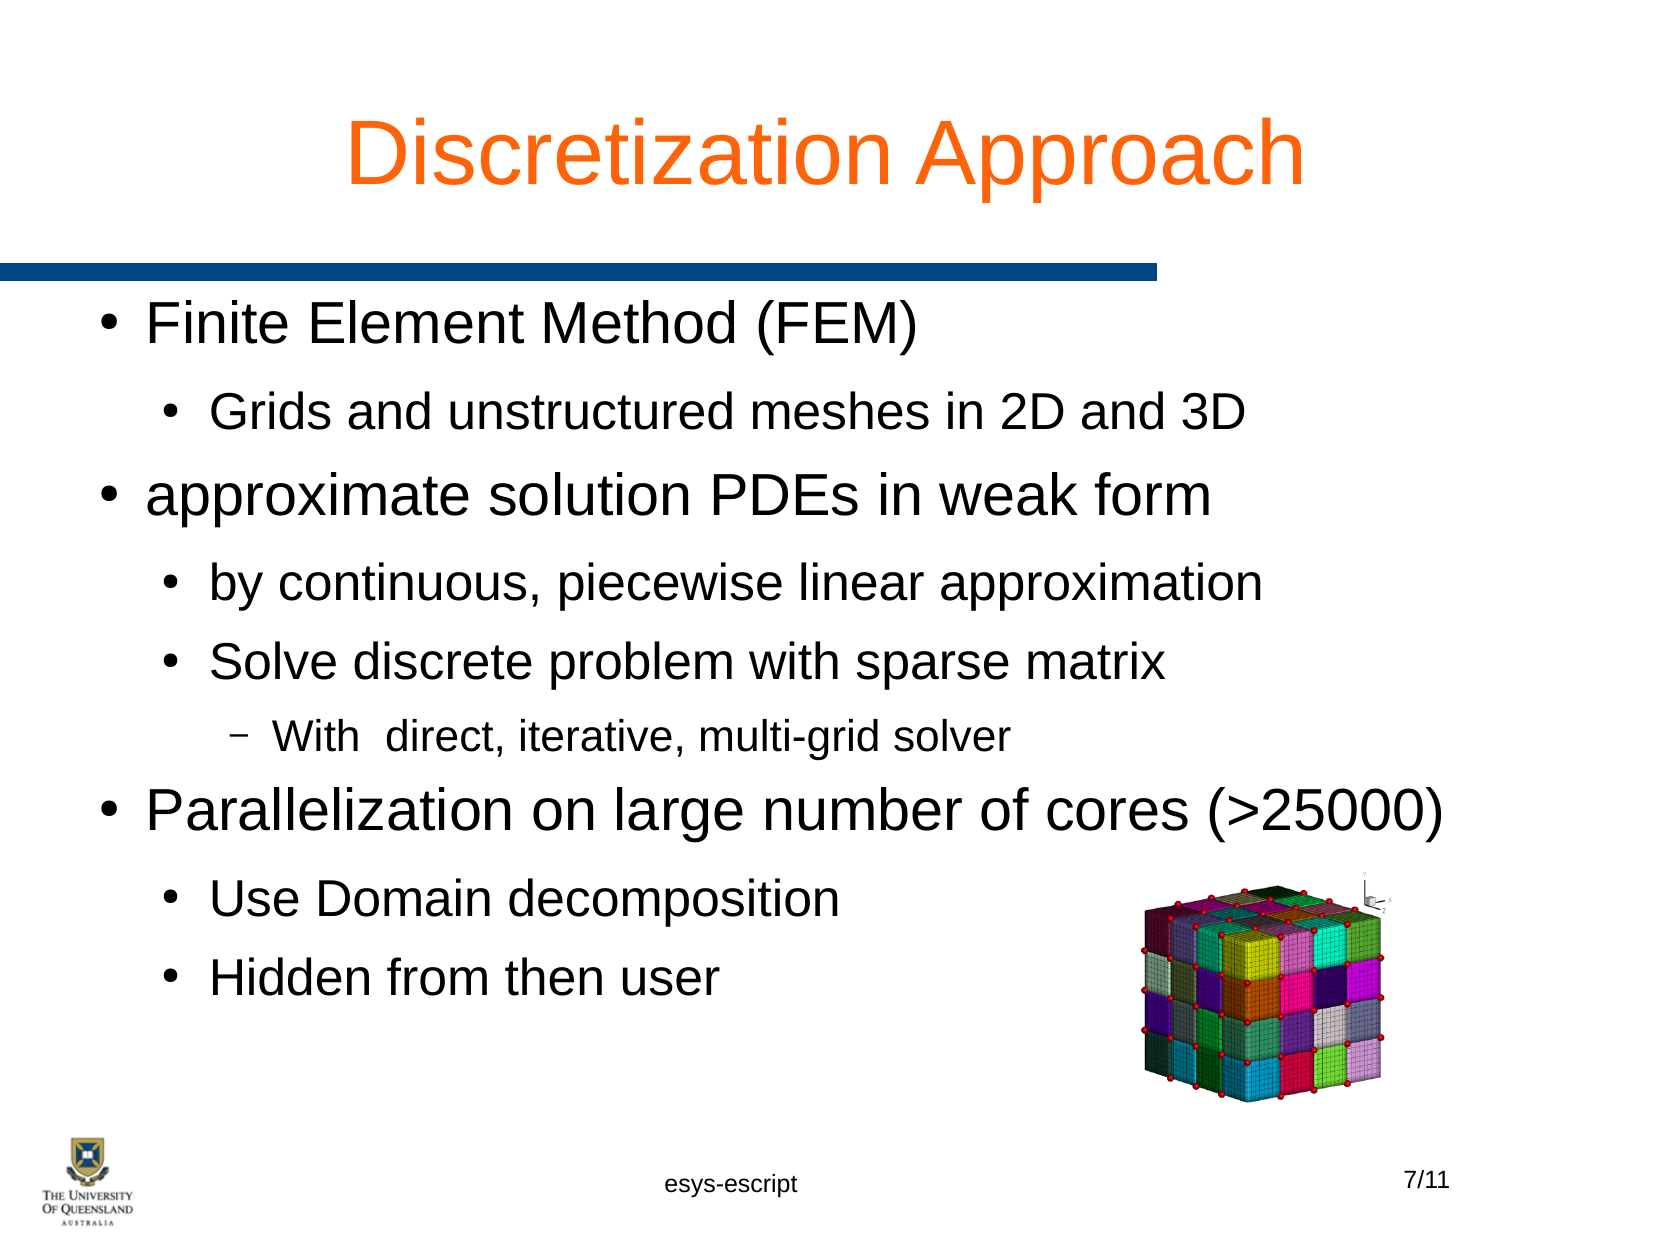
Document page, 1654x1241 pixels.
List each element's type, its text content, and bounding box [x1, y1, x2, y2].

title Discretization Approach [82, 49, 1571, 257]
picture [1139, 872, 1393, 1103]
list Finite Element Method (FEM) Grids and unstructured meshes in 2D and 3D approximate solution PDEs in weak form by continuous, piecewise linear approximation Solve discrete problem with sparse matrix With direct, iterative, multi-grid solver Parallelization on large number of cores (>25000) Use Domain decomposition Hidden from then user [82, 290, 1571, 1010]
picture [35, 1133, 142, 1235]
